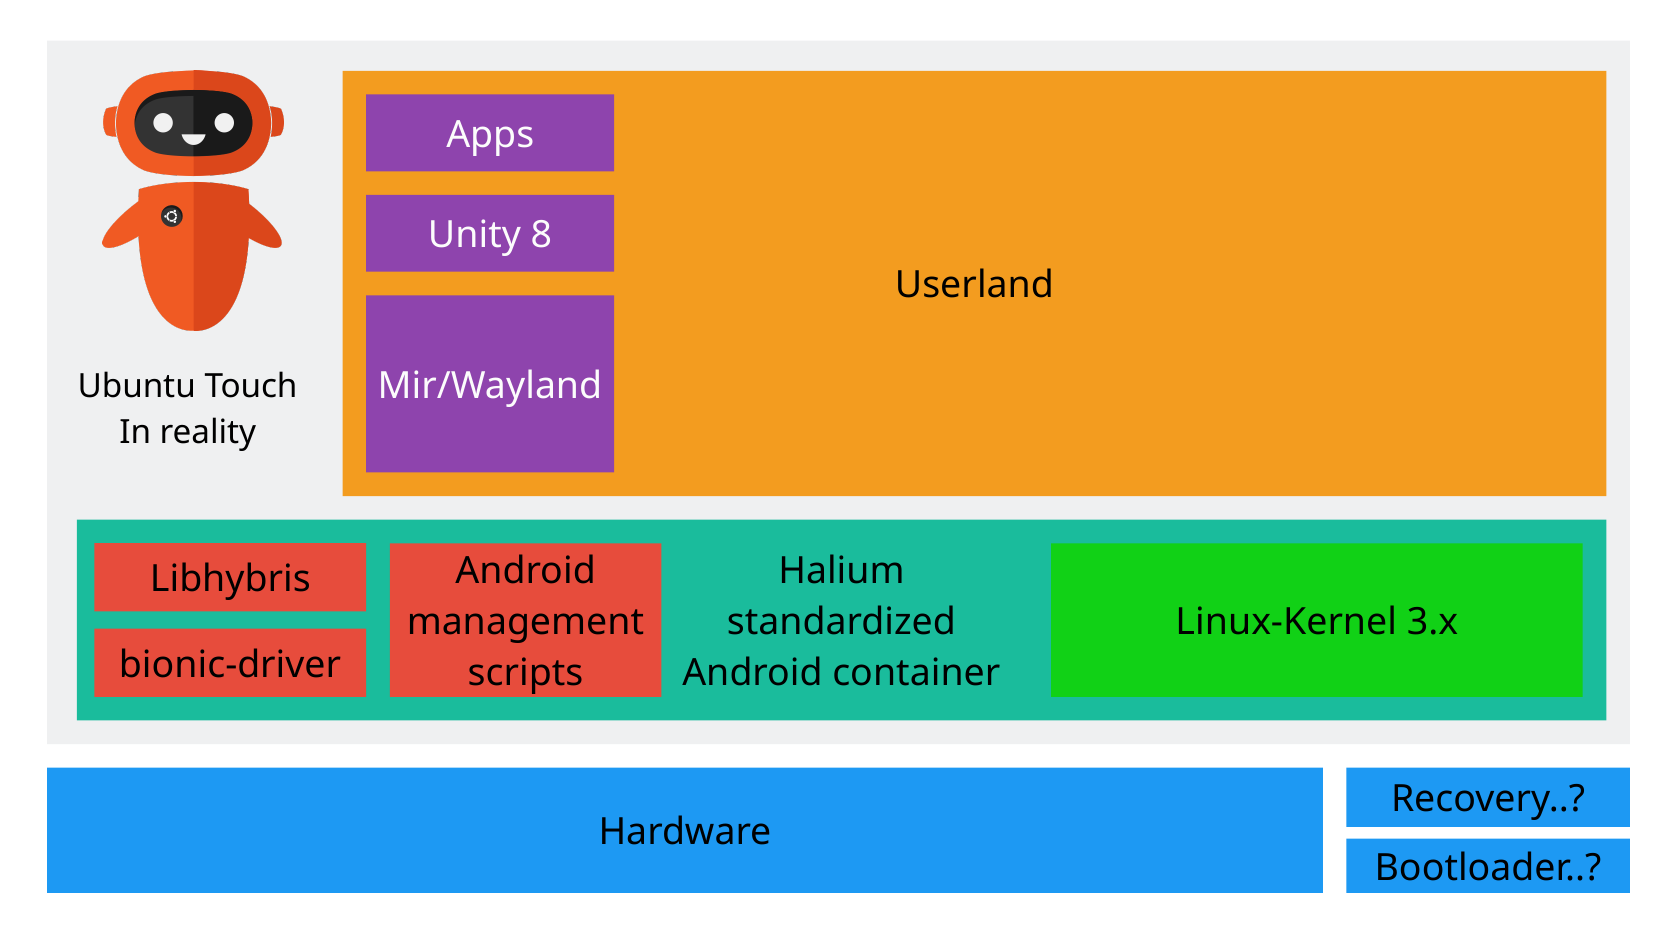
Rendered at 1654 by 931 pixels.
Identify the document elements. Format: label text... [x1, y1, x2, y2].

picture [102, 70, 284, 331]
text_box Android management scripts [389, 543, 662, 697]
text_box Unity 8 [366, 194, 615, 272]
text_box bionic-driver [94, 628, 367, 697]
text_box Ubuntu Touch In reality [62, 355, 305, 445]
text_box Halium standardized Android container [76, 519, 1607, 721]
text_box Bootloader..? [1346, 838, 1630, 893]
text_box Linux-Kernel 3.x [1051, 543, 1583, 697]
text_box [47, 40, 1630, 745]
text_box Mir/Wayland [366, 295, 615, 473]
text_box Hardware [47, 767, 1323, 893]
text_box Apps [366, 94, 615, 172]
text_box Recovery..? [1346, 767, 1630, 827]
text_box Libhybris [94, 543, 367, 612]
text_box Userland [342, 70, 1607, 497]
